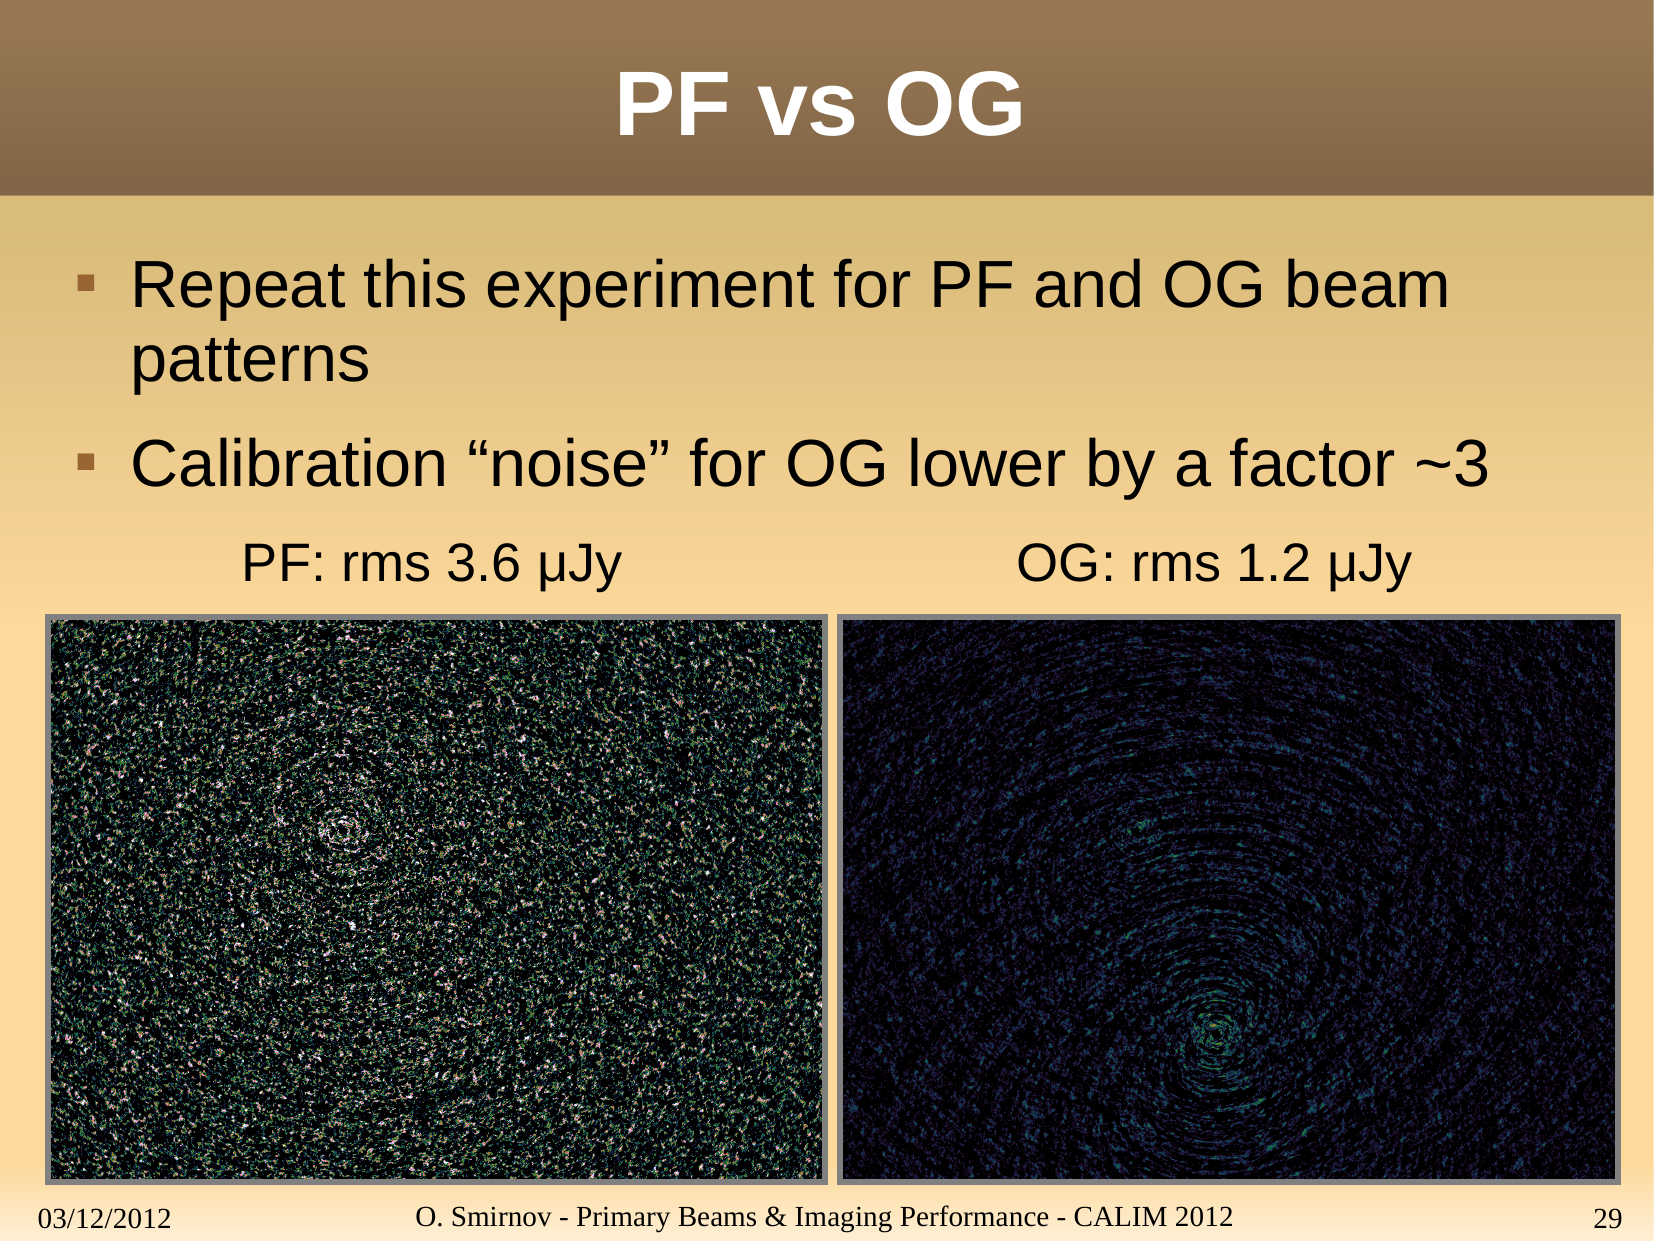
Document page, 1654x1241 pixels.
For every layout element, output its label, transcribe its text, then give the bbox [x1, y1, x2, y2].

list Repeat this experiment for PF and OG beam patterns Calibration “noise” for OG lower by a factor ~3 [60, 246, 1549, 524]
list Repeat this experiment for PF and OG beam patterns Calibration “noise” for OG lower by a factor ~3 [60, 601, 1549, 1066]
text_box OG: rms 1.2 μJy [810, 524, 1621, 601]
picture [0, 0, 1654, 1241]
text_box PF: rms 3.6 μJy [27, 524, 810, 601]
title PF vs OG [76, 0, 1565, 208]
